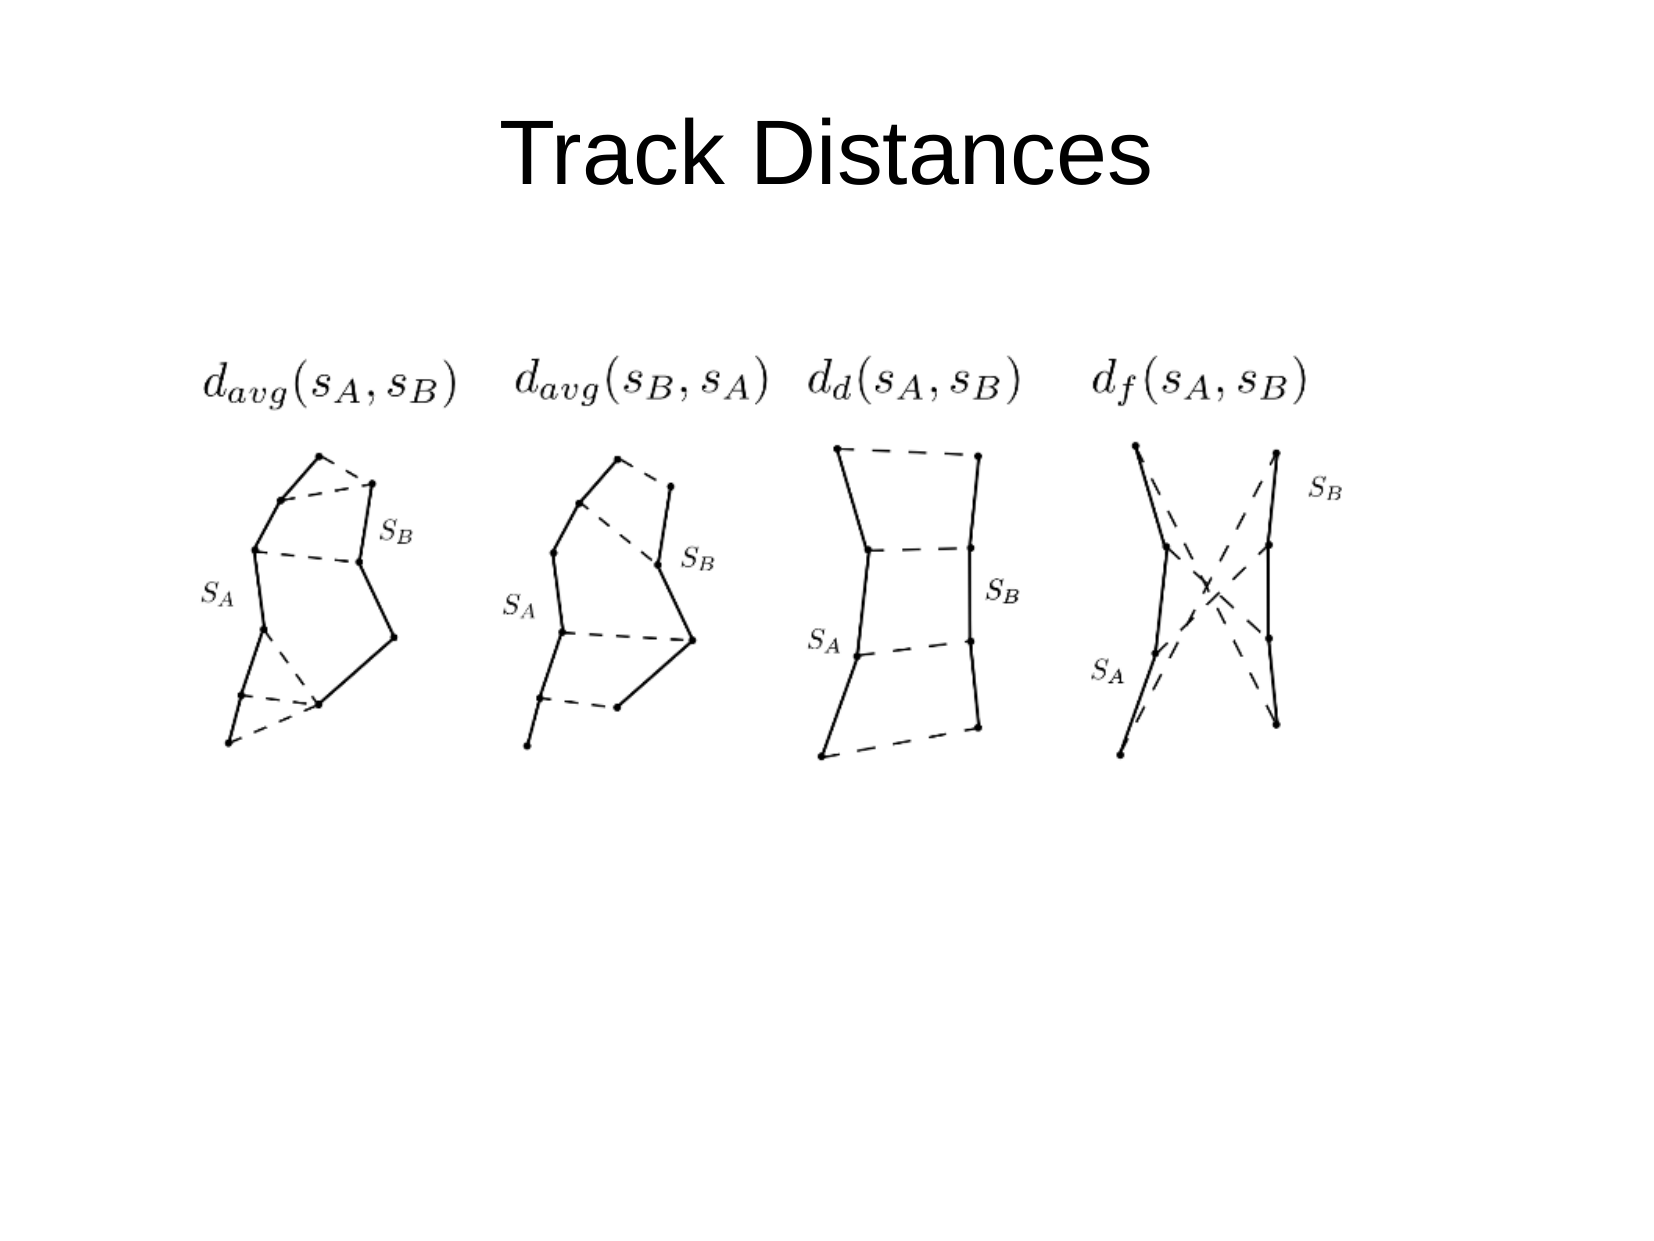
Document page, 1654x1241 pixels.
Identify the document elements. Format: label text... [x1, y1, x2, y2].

picture [177, 309, 1392, 798]
title Track Distances [82, 56, 1571, 250]
